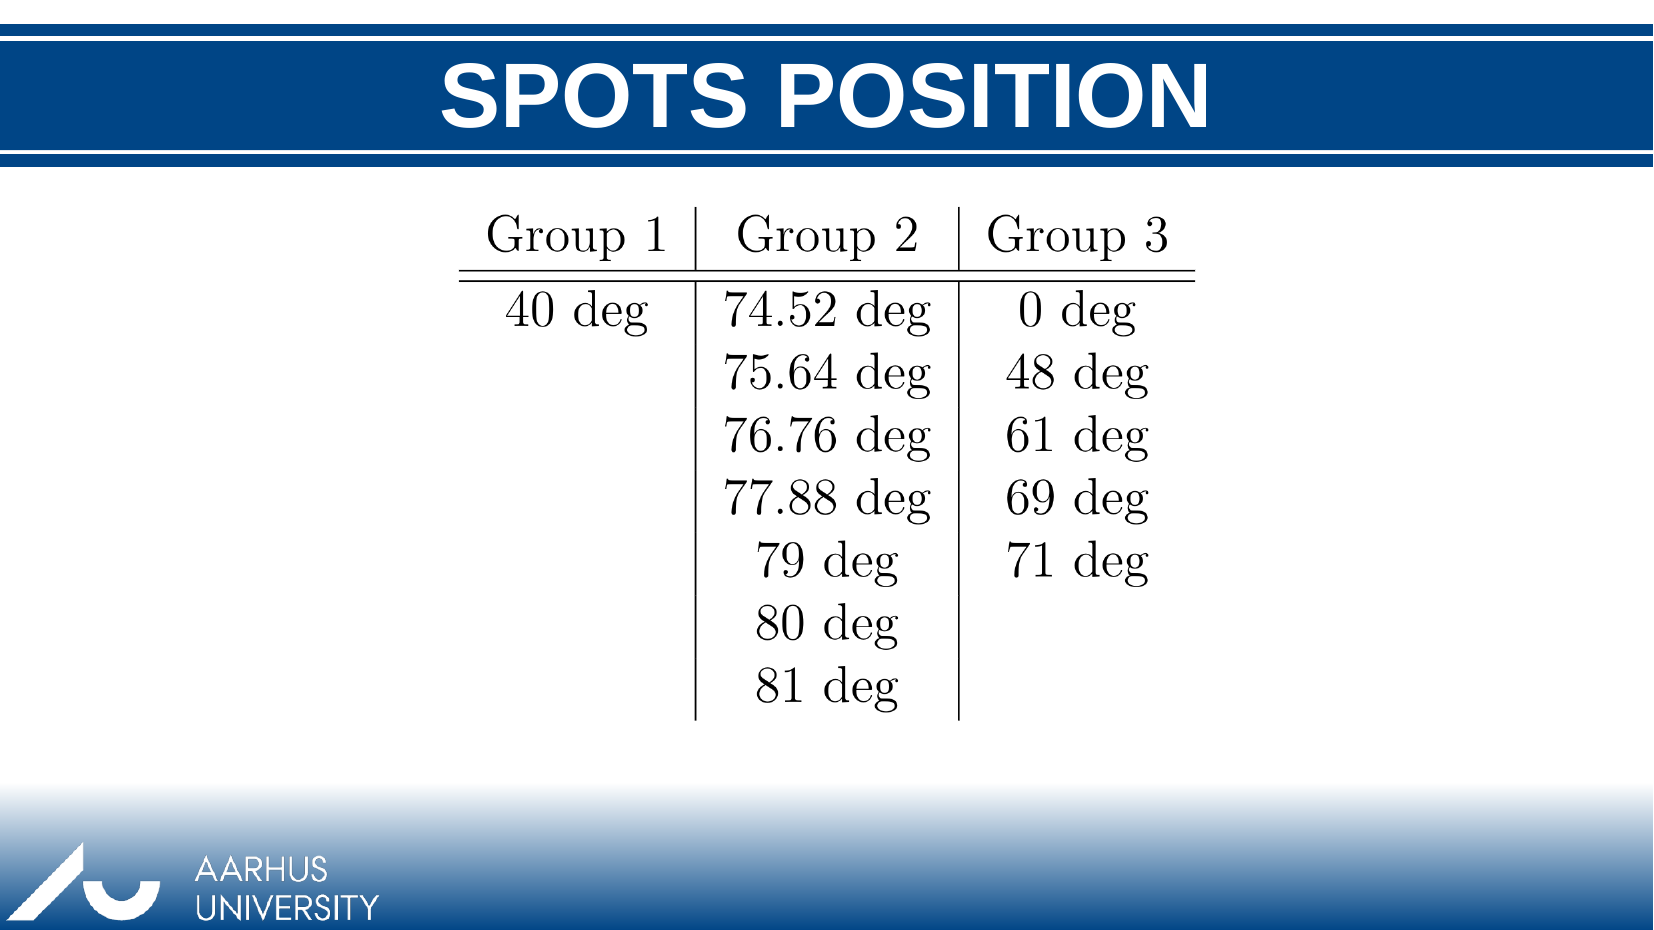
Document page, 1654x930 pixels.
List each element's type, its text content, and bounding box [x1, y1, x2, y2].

picture [5, 841, 414, 928]
picture [451, 205, 1202, 725]
title SPOTS POSITION [0, 41, 1653, 151]
